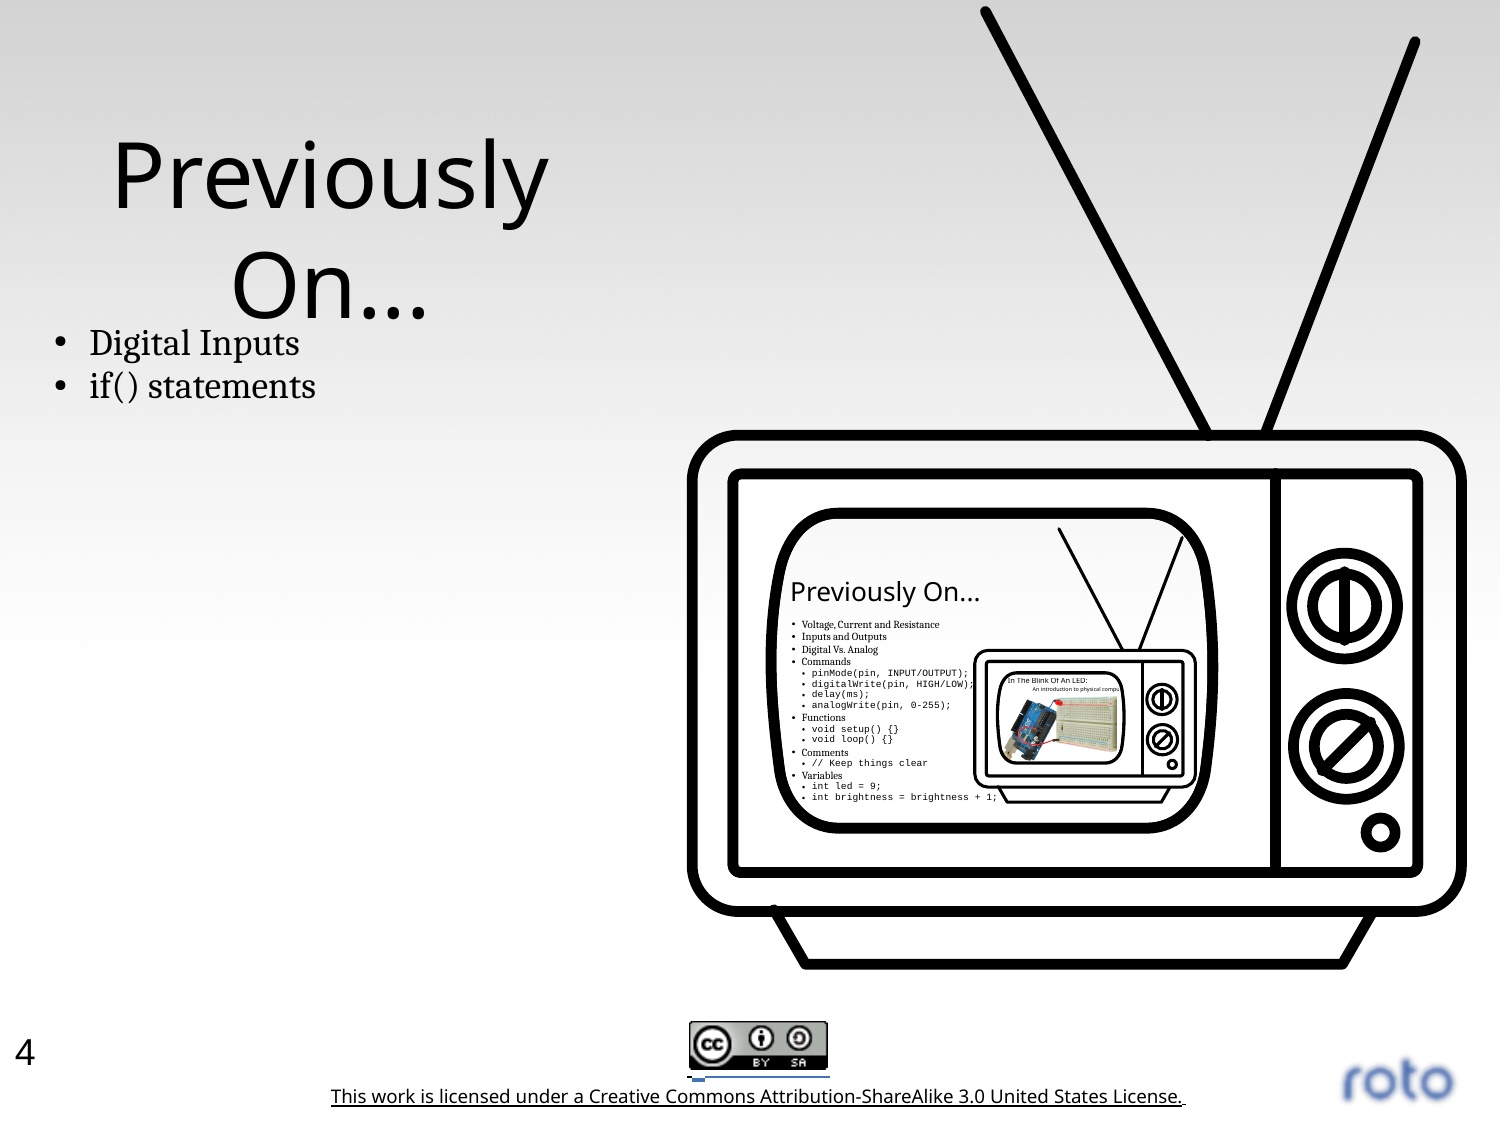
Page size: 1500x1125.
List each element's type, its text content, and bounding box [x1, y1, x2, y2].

text_box Digital Inputs if() statements [39, 314, 781, 977]
picture [0, 0, 1500, 1125]
title Previously On... [23, 132, 637, 321]
